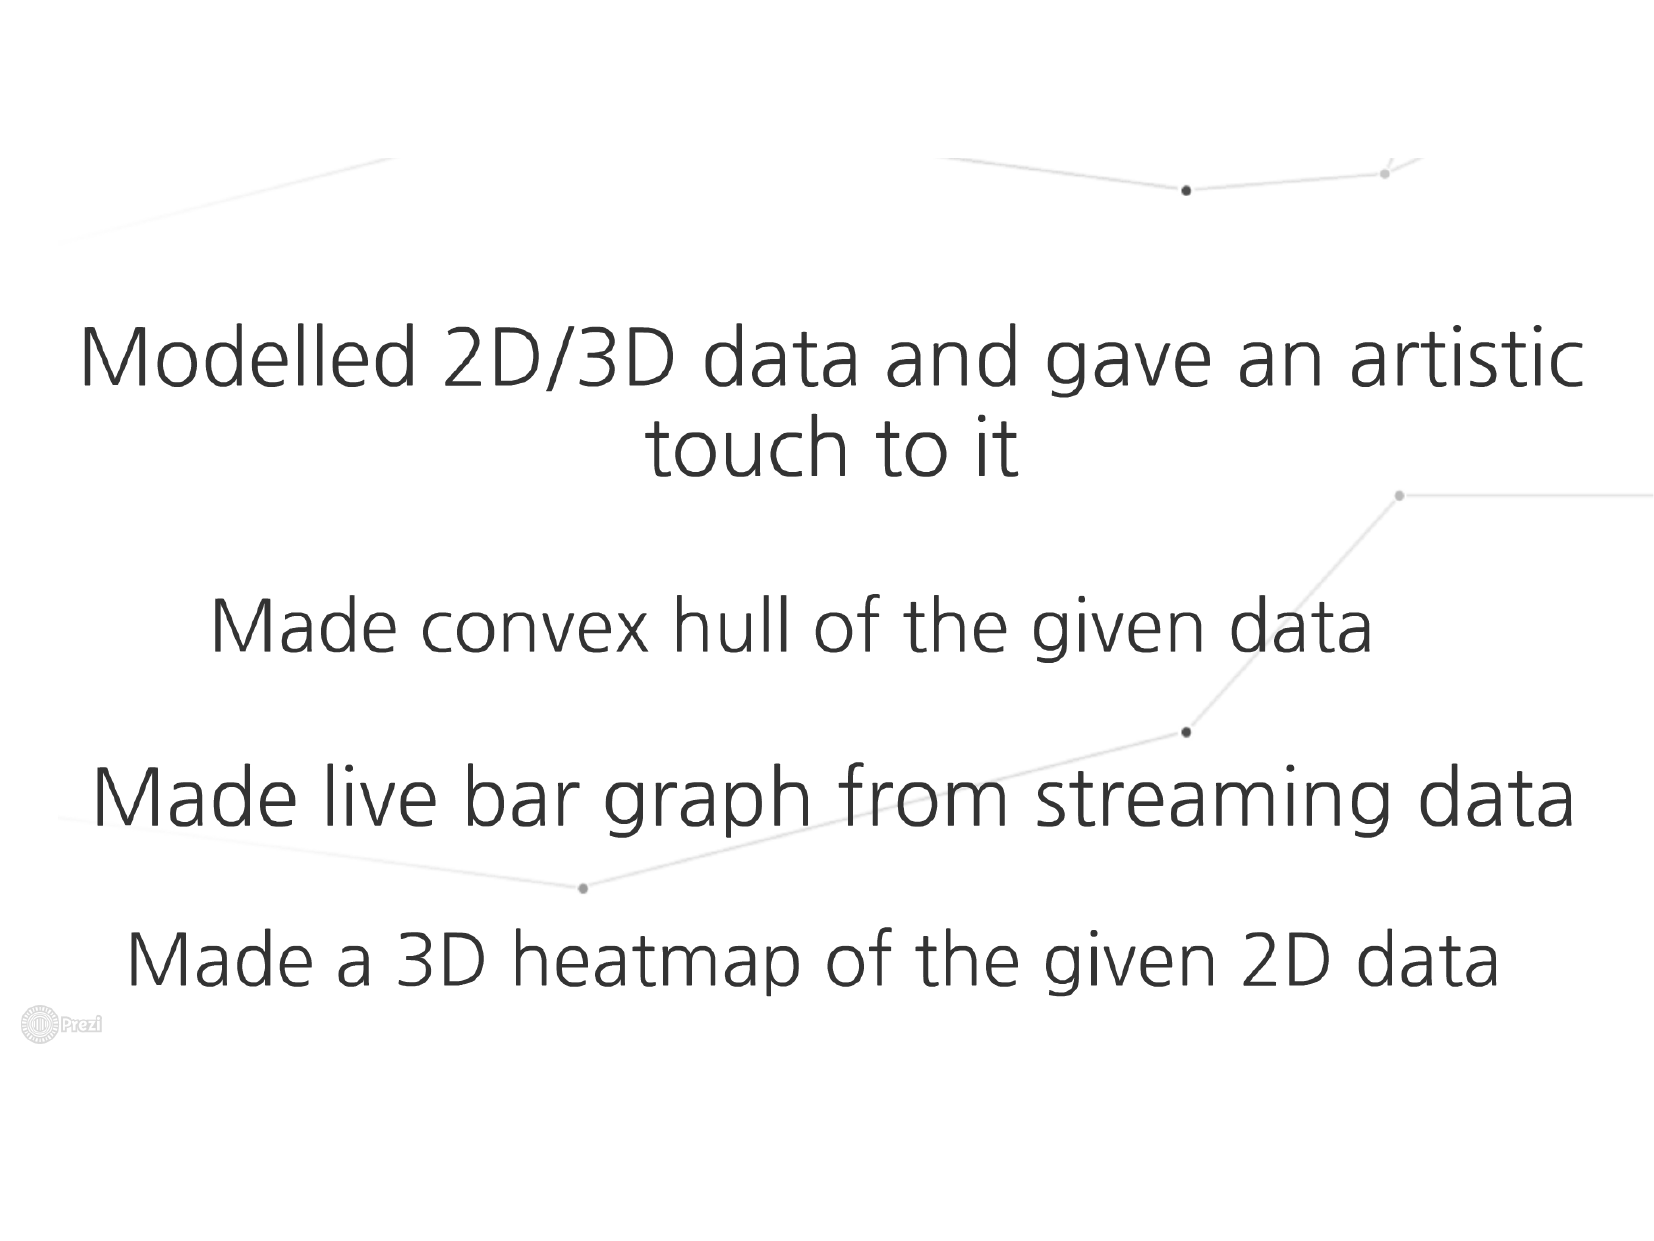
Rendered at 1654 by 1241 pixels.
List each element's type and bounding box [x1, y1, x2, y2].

picture [9, 158, 1654, 1089]
